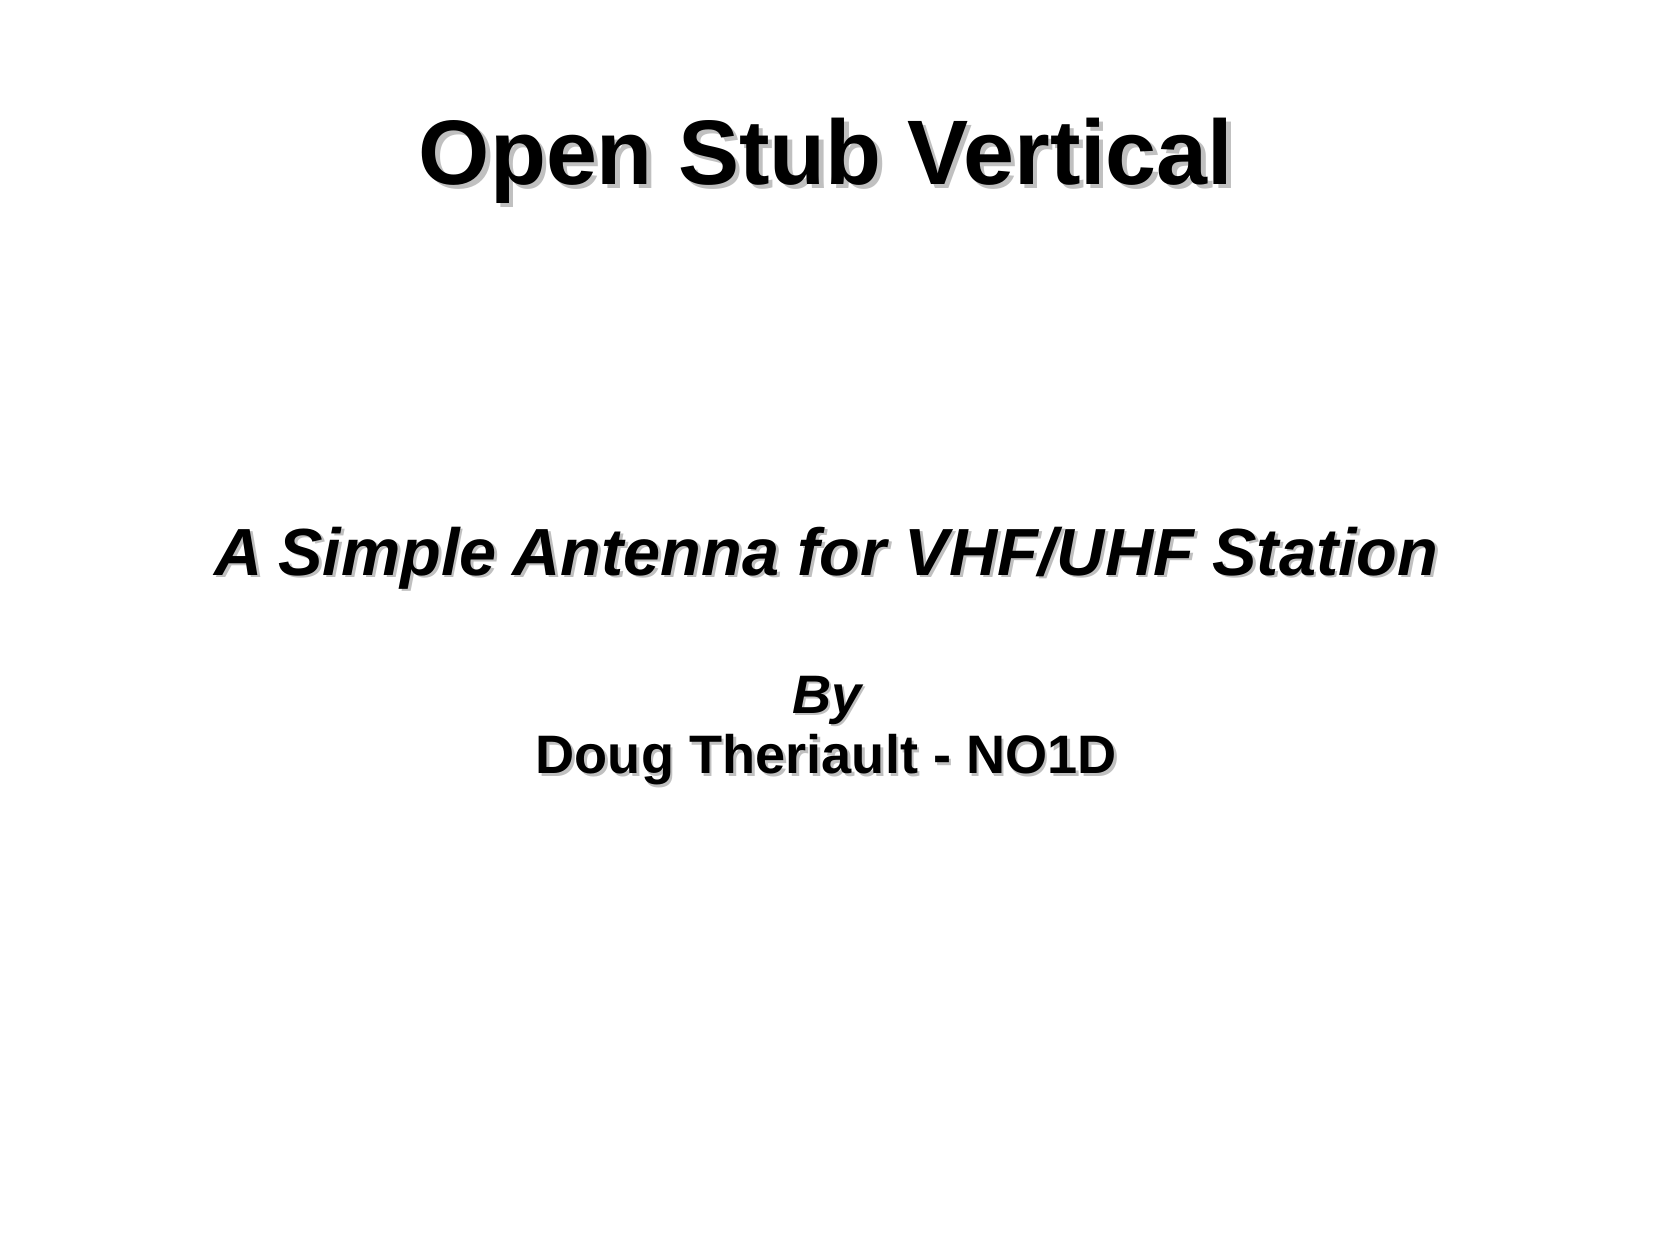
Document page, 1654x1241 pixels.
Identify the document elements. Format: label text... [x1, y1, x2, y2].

title Open Stub Vertical [82, 49, 1571, 257]
subtitle A Simple Antenna for VHF/UHF Station By Doug Theriault - NO1D [82, 290, 1571, 1010]
